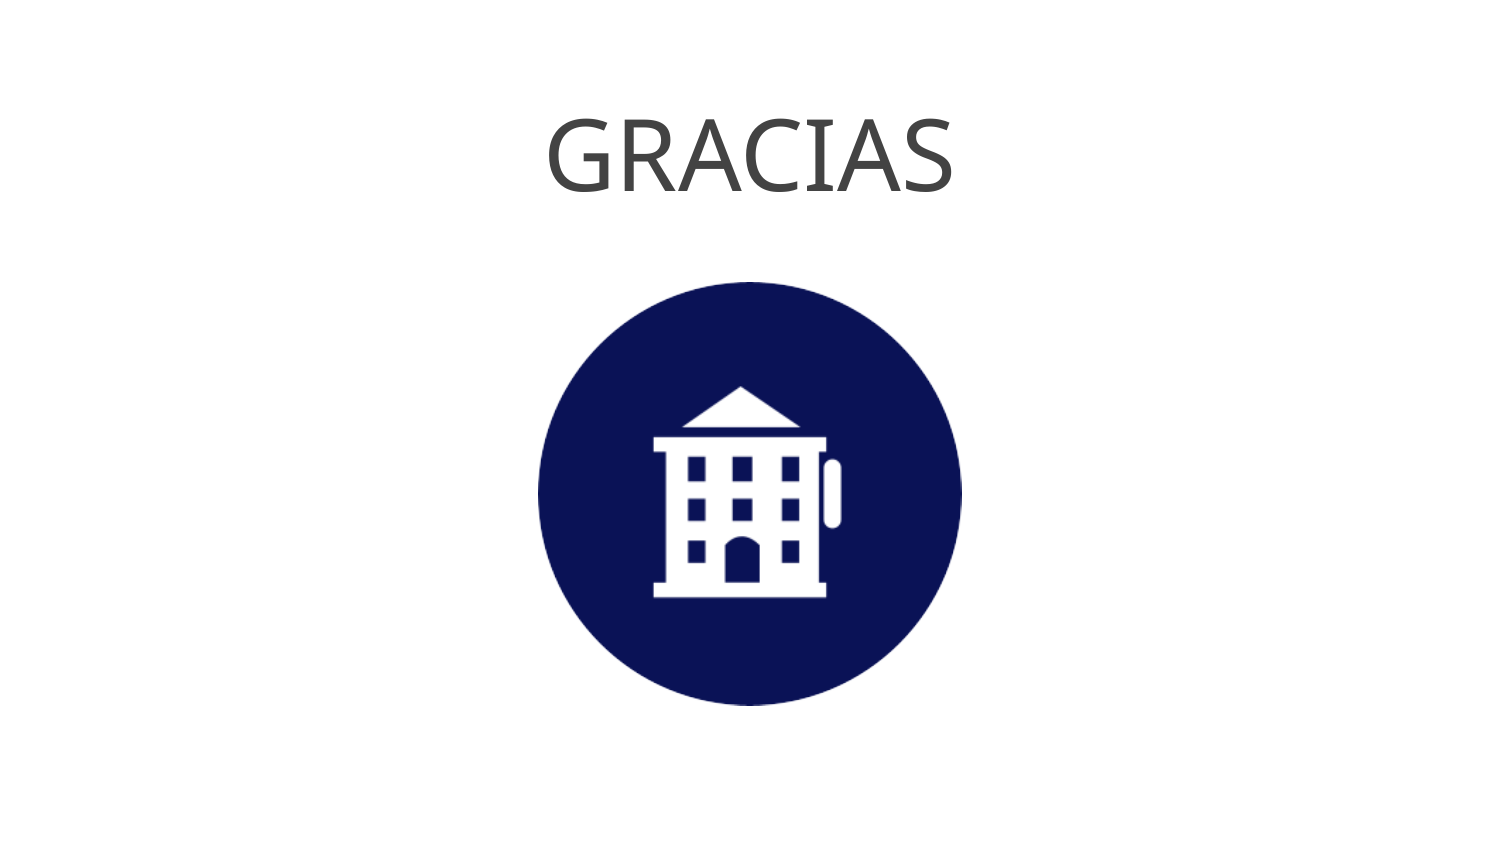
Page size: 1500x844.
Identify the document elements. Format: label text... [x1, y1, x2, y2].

picture [538, 282, 962, 706]
text_box GRACIAS [0, 76, 1500, 227]
